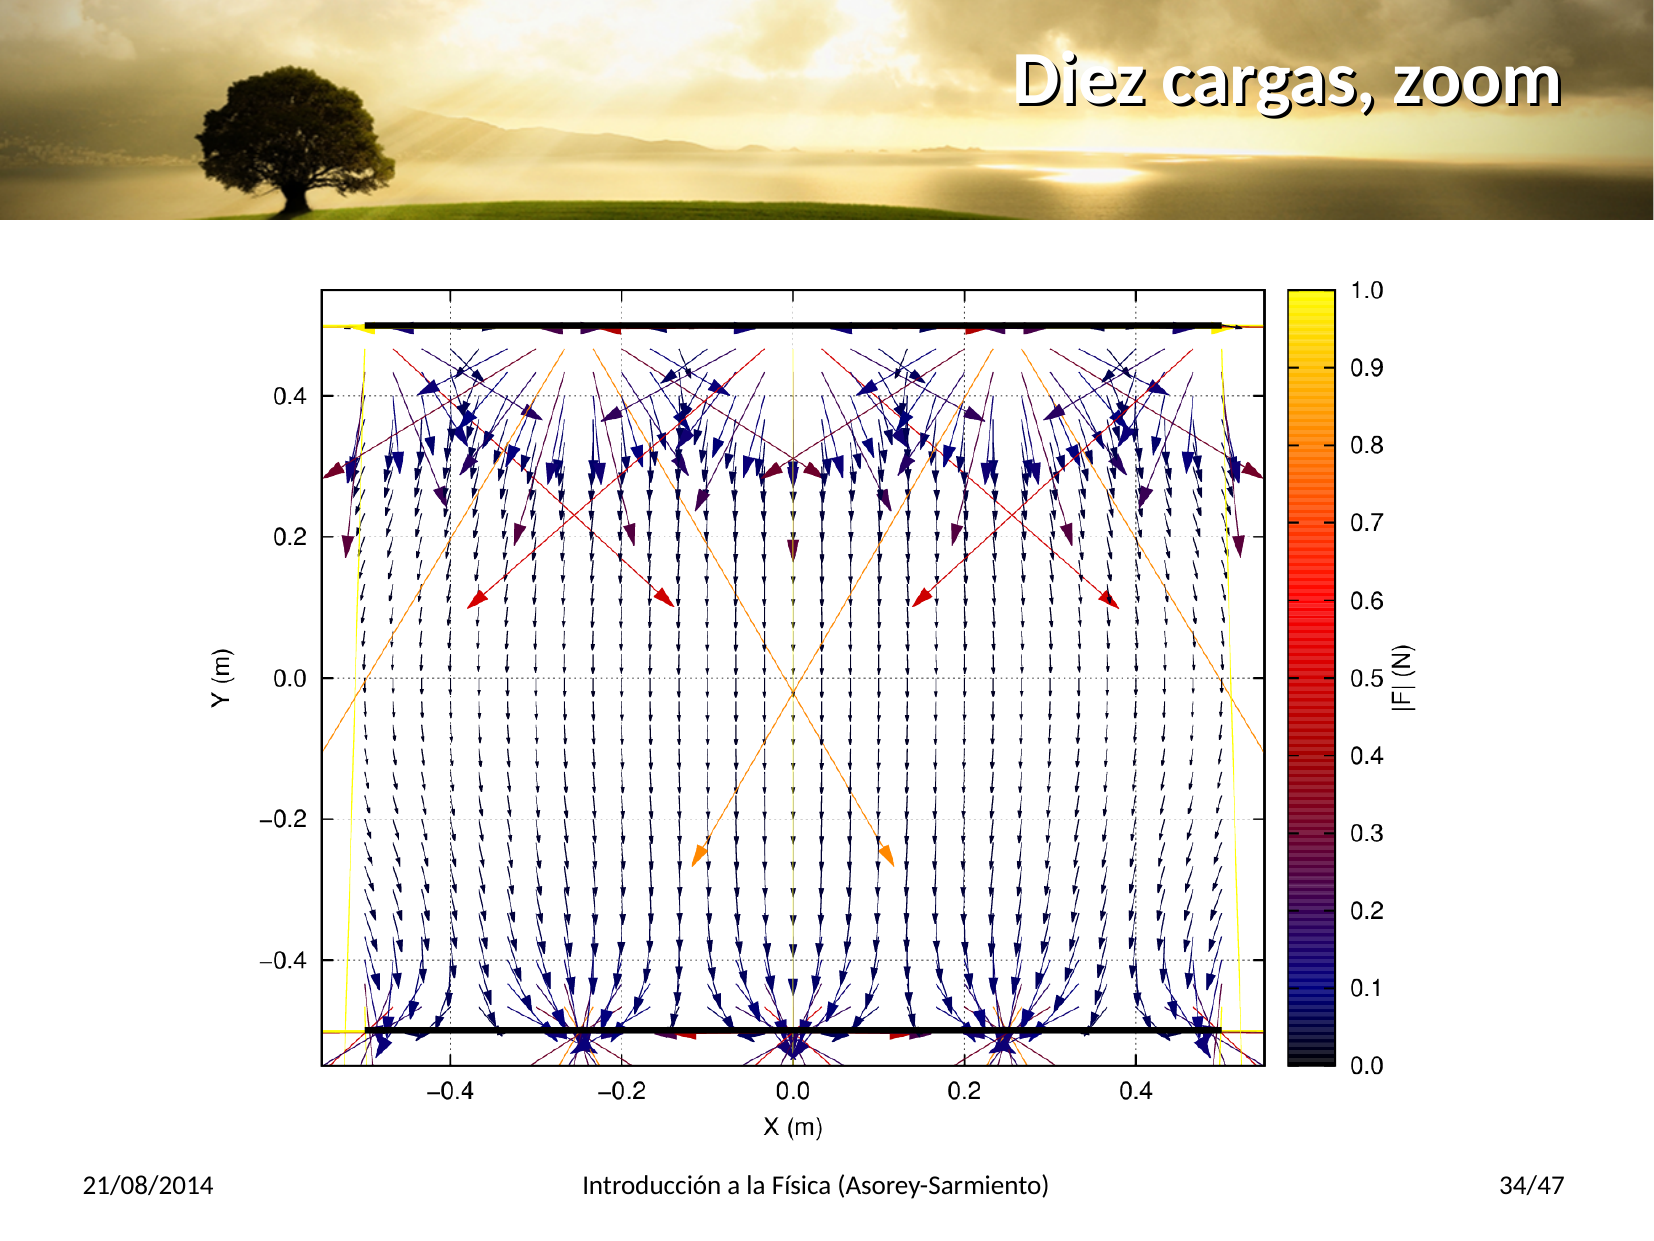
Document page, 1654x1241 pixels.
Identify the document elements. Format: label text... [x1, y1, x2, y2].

title Diez cargas, zoom [75, 19, 1564, 151]
picture [201, 260, 1464, 1144]
picture [0, 0, 1654, 220]
